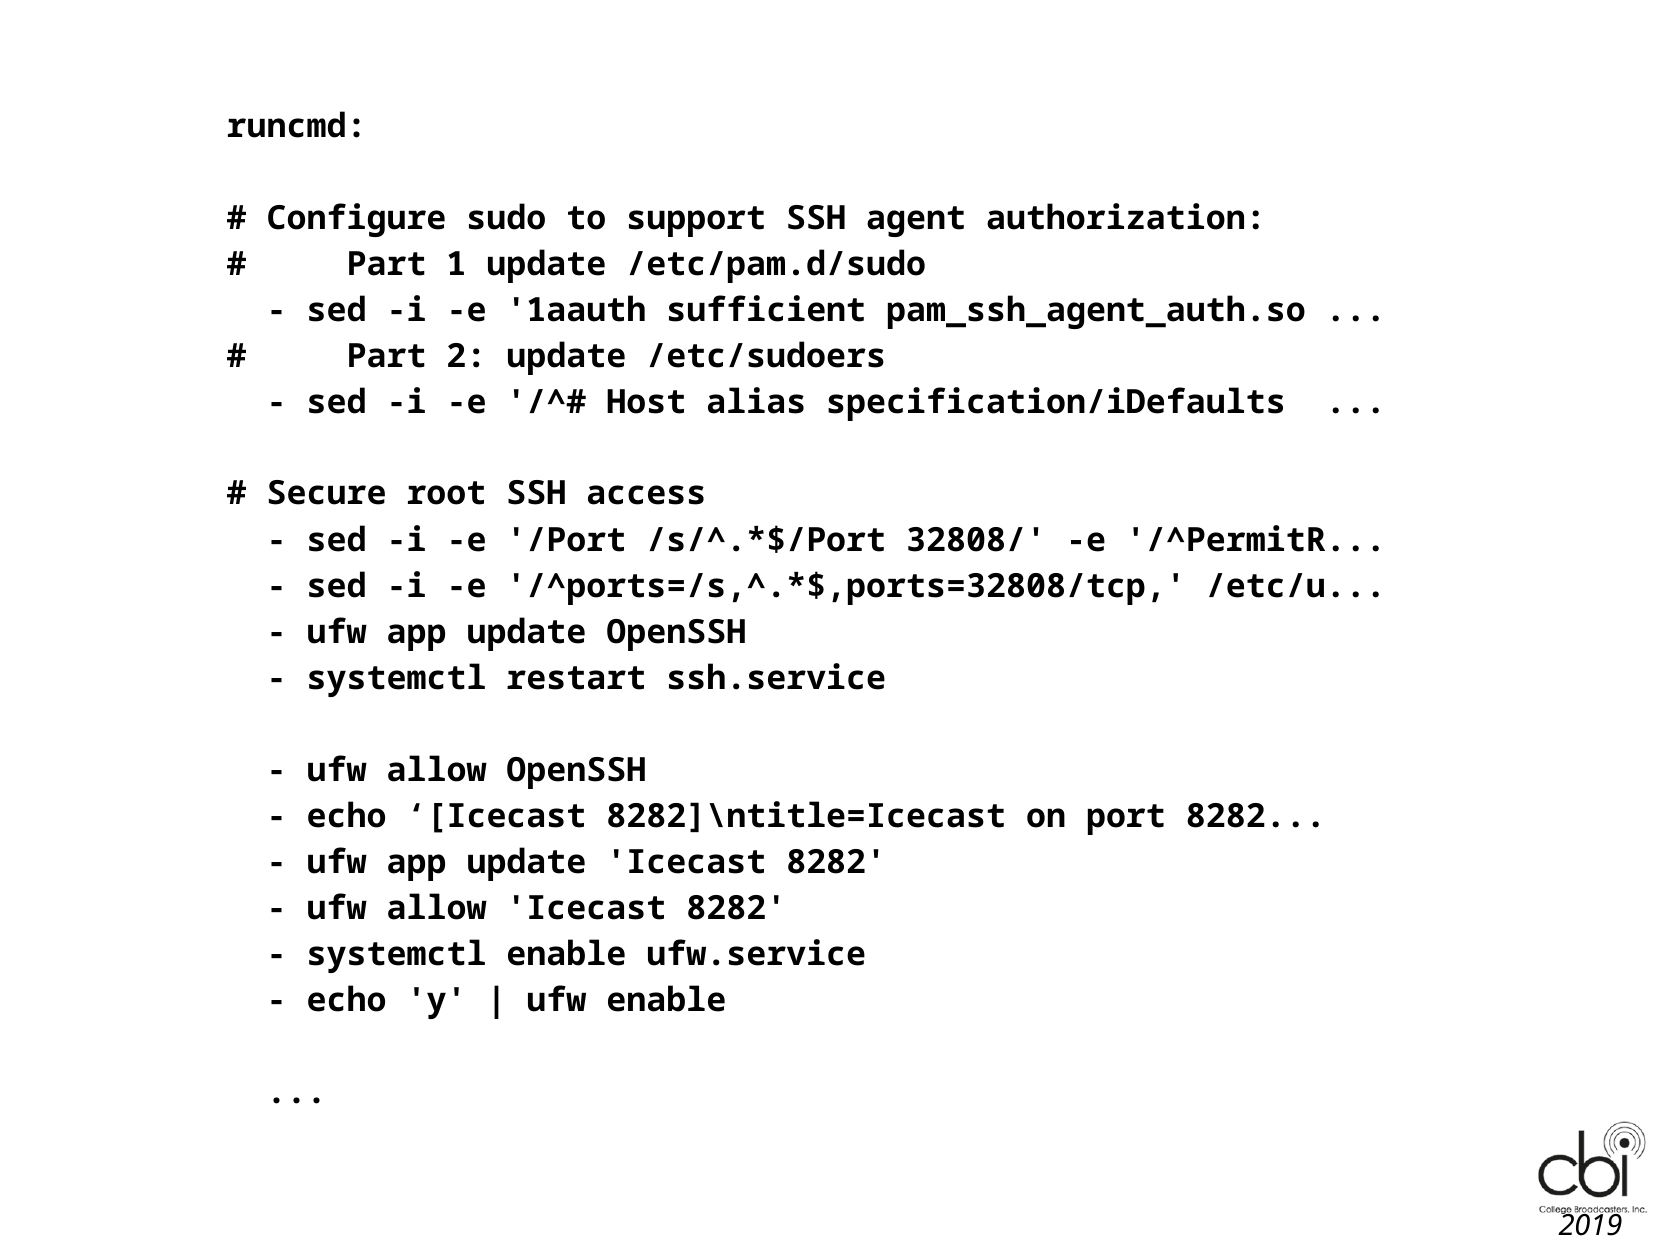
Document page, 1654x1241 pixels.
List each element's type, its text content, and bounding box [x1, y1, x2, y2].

picture [1529, 1120, 1654, 1216]
text_box runcmd: # Configure sudo to support SSH agent authorization: # Part 1 update /etc/pam.d/sudo - sed -i -e '1aauth sufficient pam_ssh_agent_auth.so ... # Part 2: update /etc/sudoers - sed -i -e '/^# Host alias specification/iDefaults ... # Secure root SSH access - sed -i -e '/Port /s/^.*$/Port 32808/' -e '/^PermitR... - sed -i -e '/^ports=/s,^.*$,ports=32808/tcp,' /etc/u... - ufw app update OpenSSH - systemctl restart ssh.service - ufw allow OpenSSH - echo ‘[Icecast 8282]\ntitle=Icecast on port 8282... - ufw app update 'Icecast 8282' - ufw allow 'Icecast 8282' - systemctl enable ufw.service - echo 'y' | ufw enable ... [211, 93, 1402, 846]
